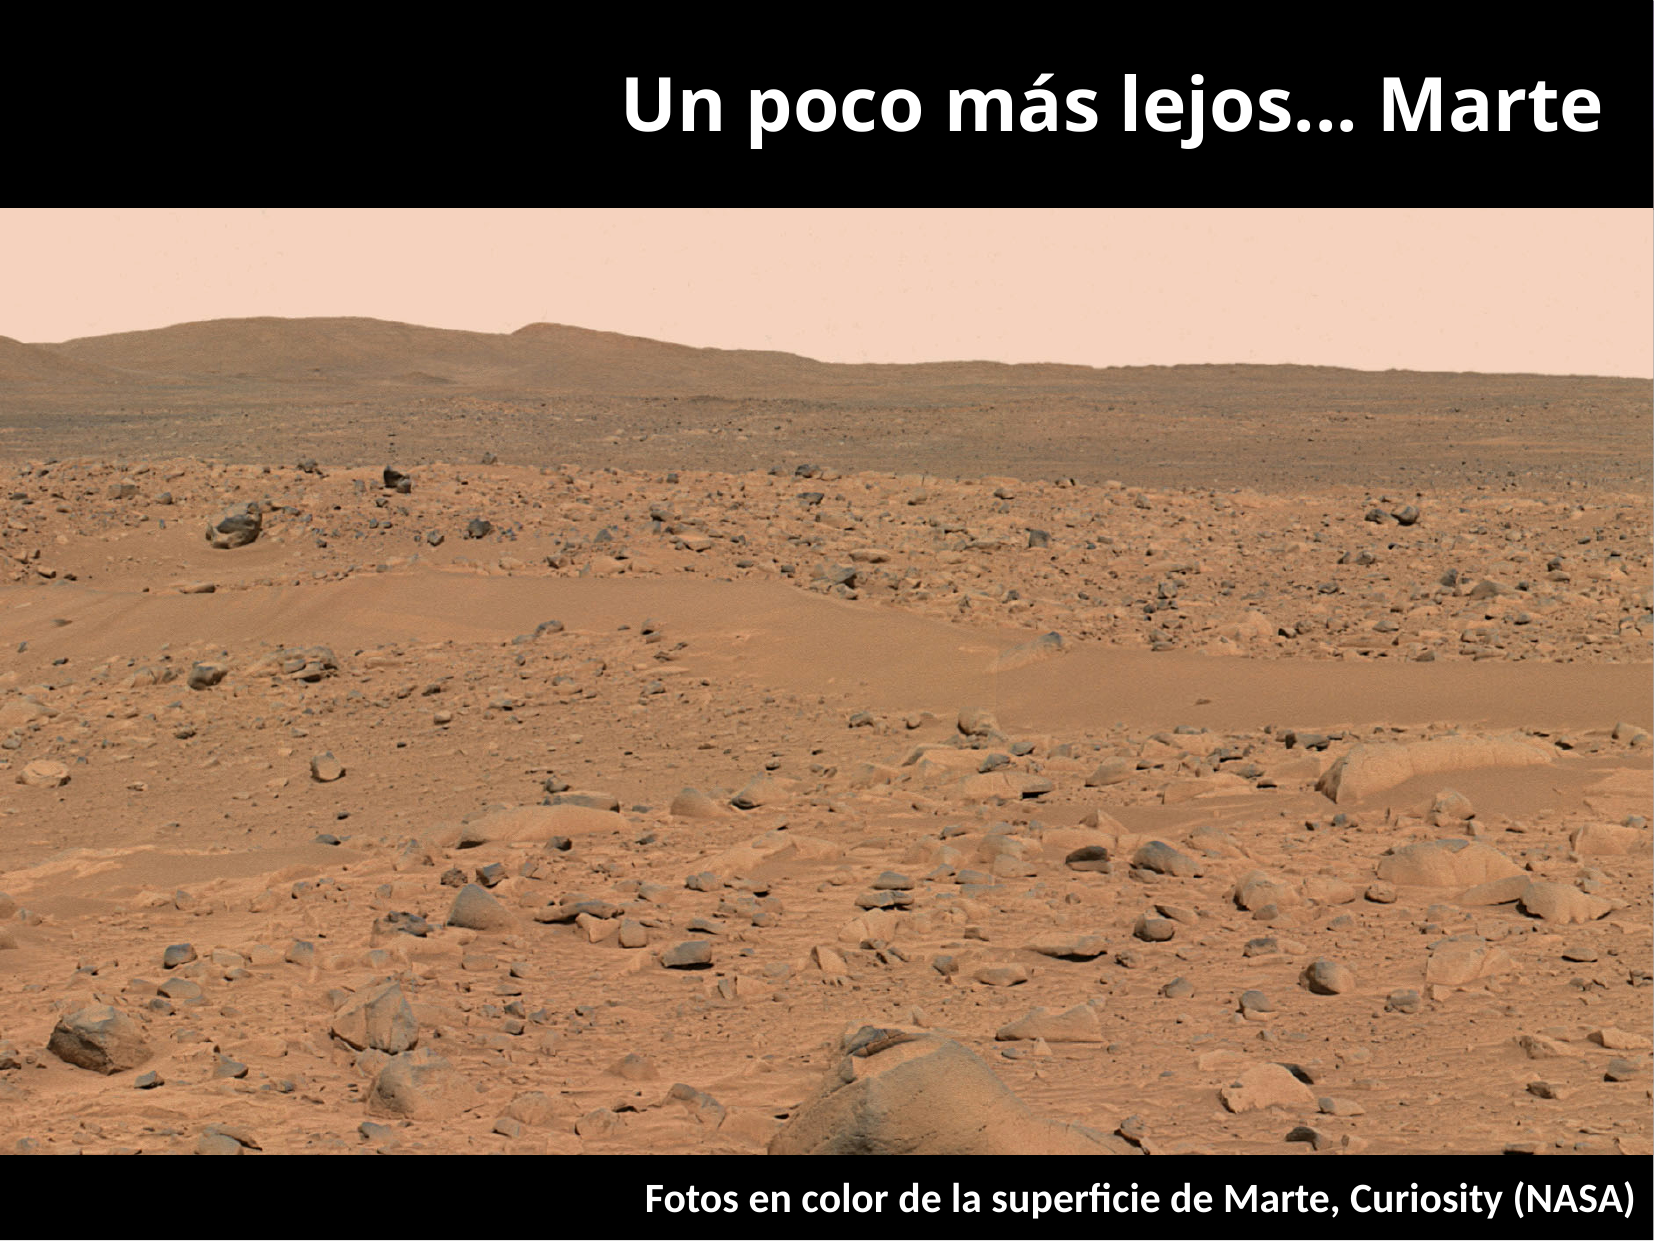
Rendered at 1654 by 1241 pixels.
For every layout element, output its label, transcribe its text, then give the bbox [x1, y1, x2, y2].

title Un poco más lejos... Marte [45, 15, 1606, 191]
text_box [0, 1156, 1654, 1241]
picture [0, 208, 1654, 1156]
text_box [0, 0, 1654, 208]
text_box Fotos en color de la superficie de Marte, Curiosity (NASA) [630, 1174, 1654, 1241]
